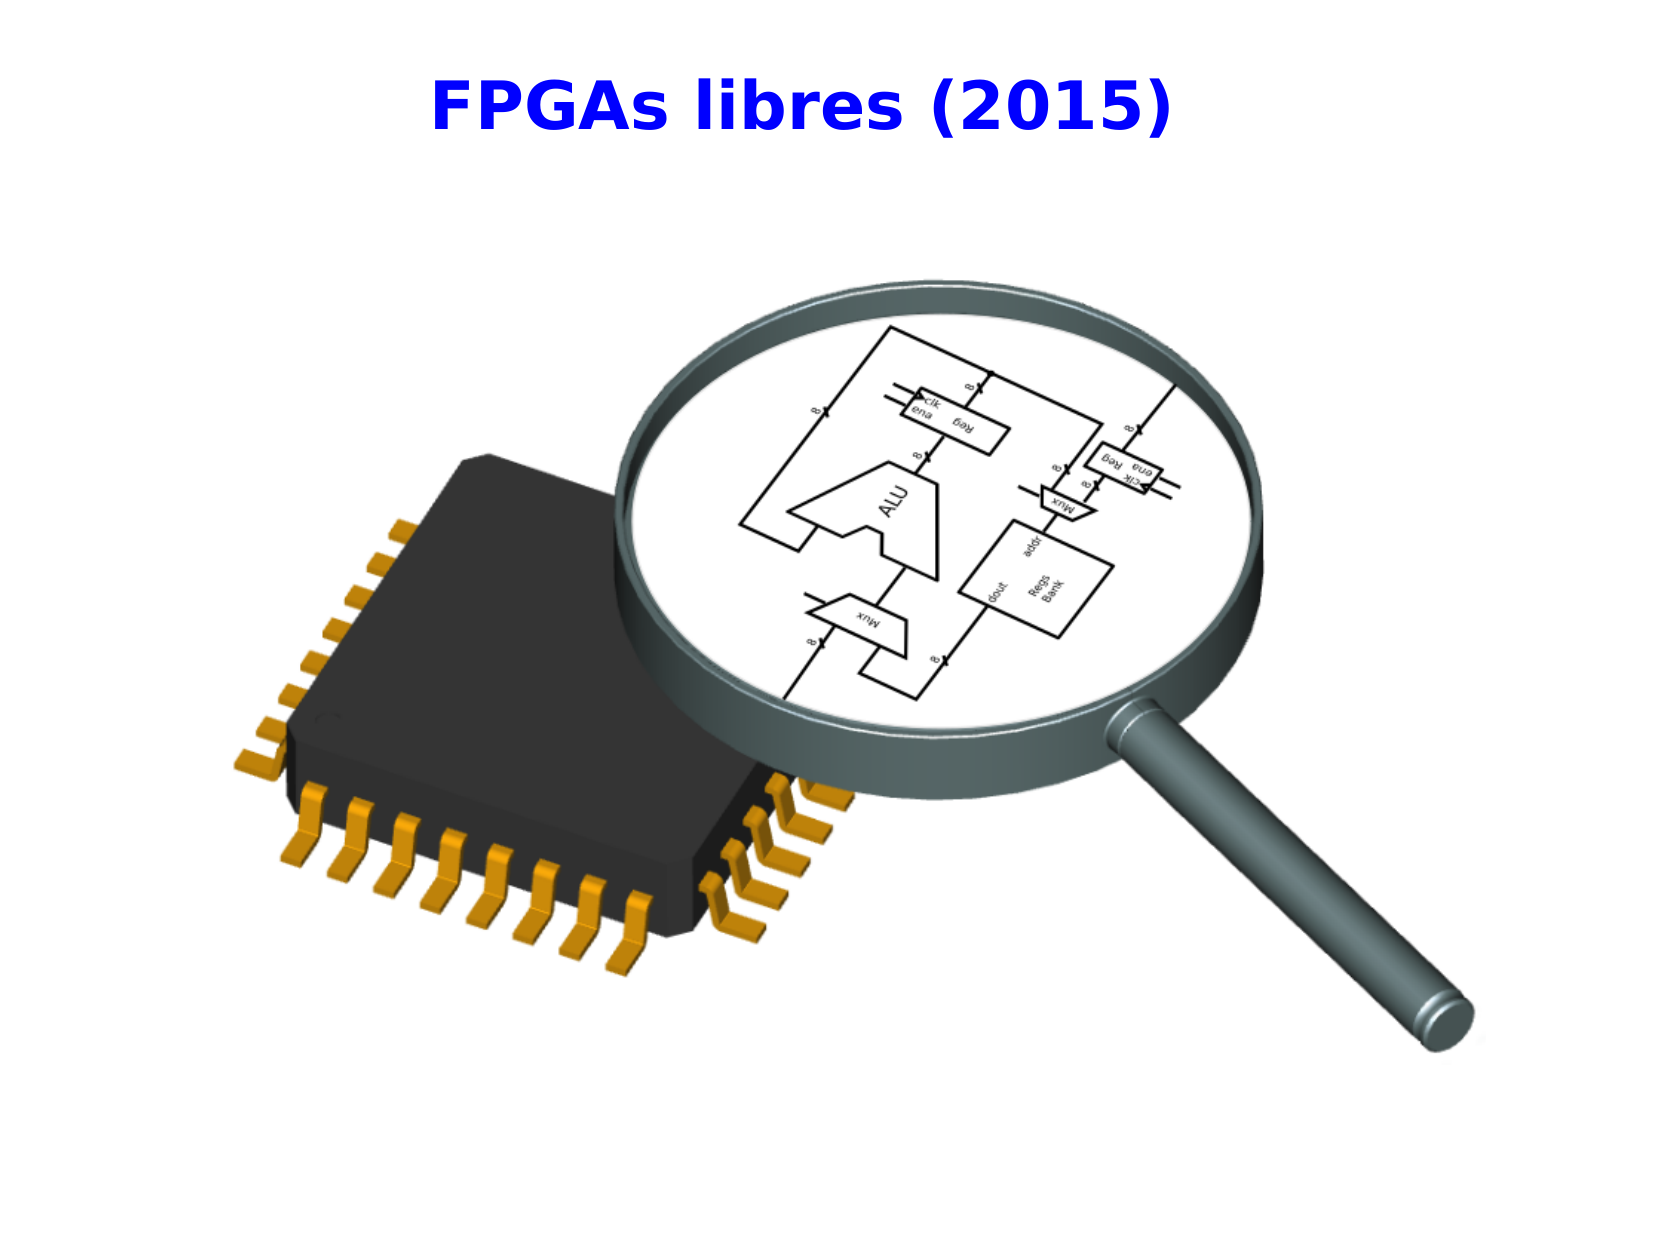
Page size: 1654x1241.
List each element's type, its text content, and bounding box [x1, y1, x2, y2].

text_box FPGAs libres (2015) [415, 60, 1191, 153]
picture [210, 239, 1486, 1066]
